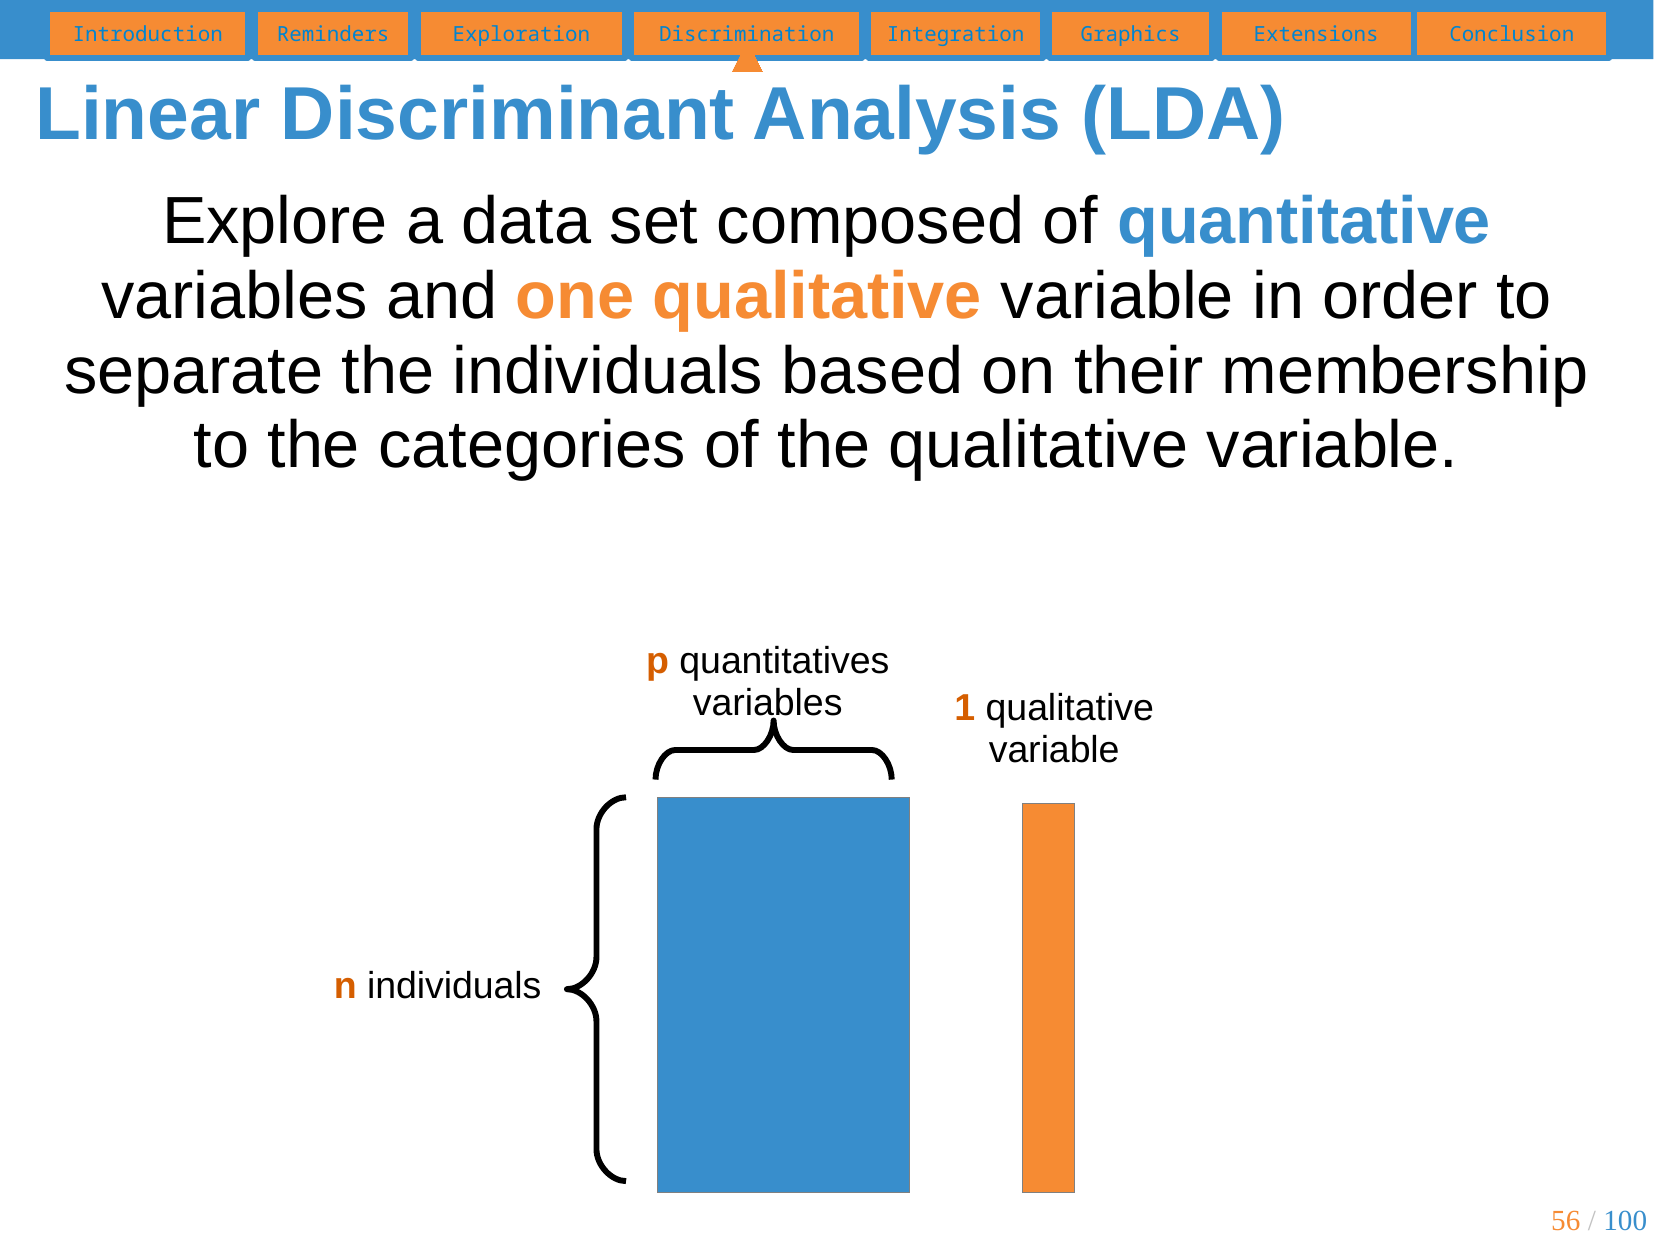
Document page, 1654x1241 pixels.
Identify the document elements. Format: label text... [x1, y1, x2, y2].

text_box 1 qualitative variable [938, 679, 1170, 821]
text_box [1022, 803, 1075, 1193]
text_box p quantitatives variables [614, 631, 922, 815]
title Linear Discriminant Analysis (LDA) [35, 61, 1571, 166]
text_box [732, 41, 763, 72]
text_box n individuals [318, 956, 562, 1056]
text_box [657, 797, 910, 1193]
list Explore a data set composed of quantitative variables and one qualitative variable in order to separate the individuals based on their membership to the categories of the qualitative variable. [29, 183, 1625, 604]
